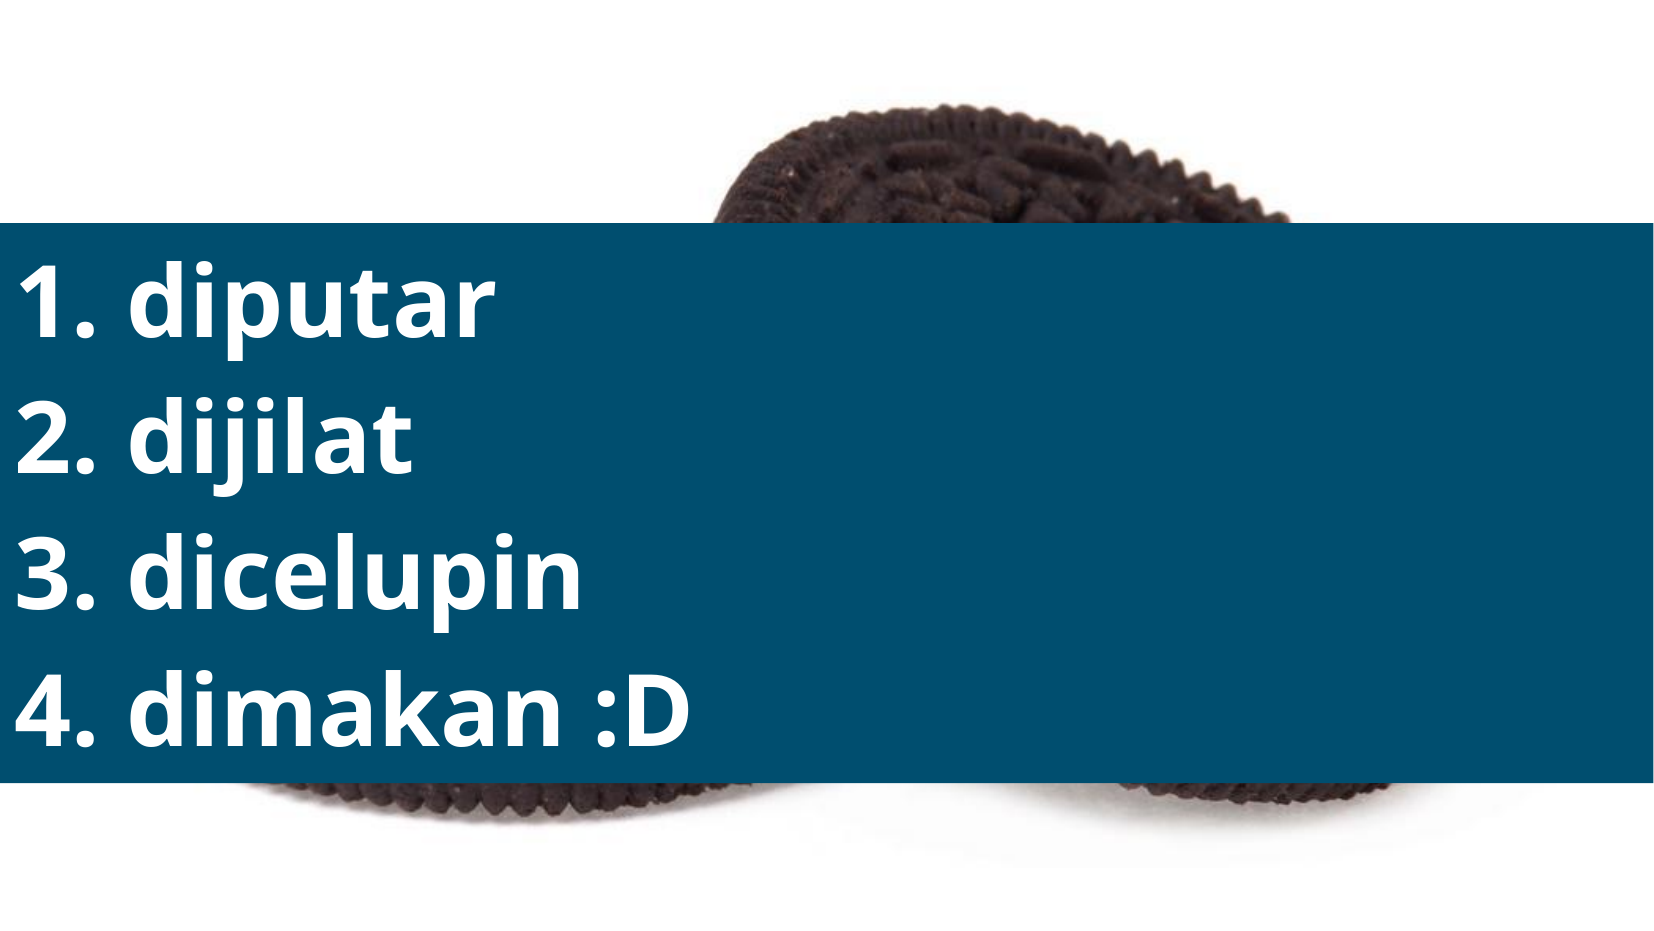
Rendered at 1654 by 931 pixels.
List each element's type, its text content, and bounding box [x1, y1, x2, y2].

picture [44, 62, 1610, 222]
text_box 1. diputar 2. dijilat 3. dicelupin 4. dimakan :D [0, 223, 1654, 707]
picture [44, 784, 1610, 868]
